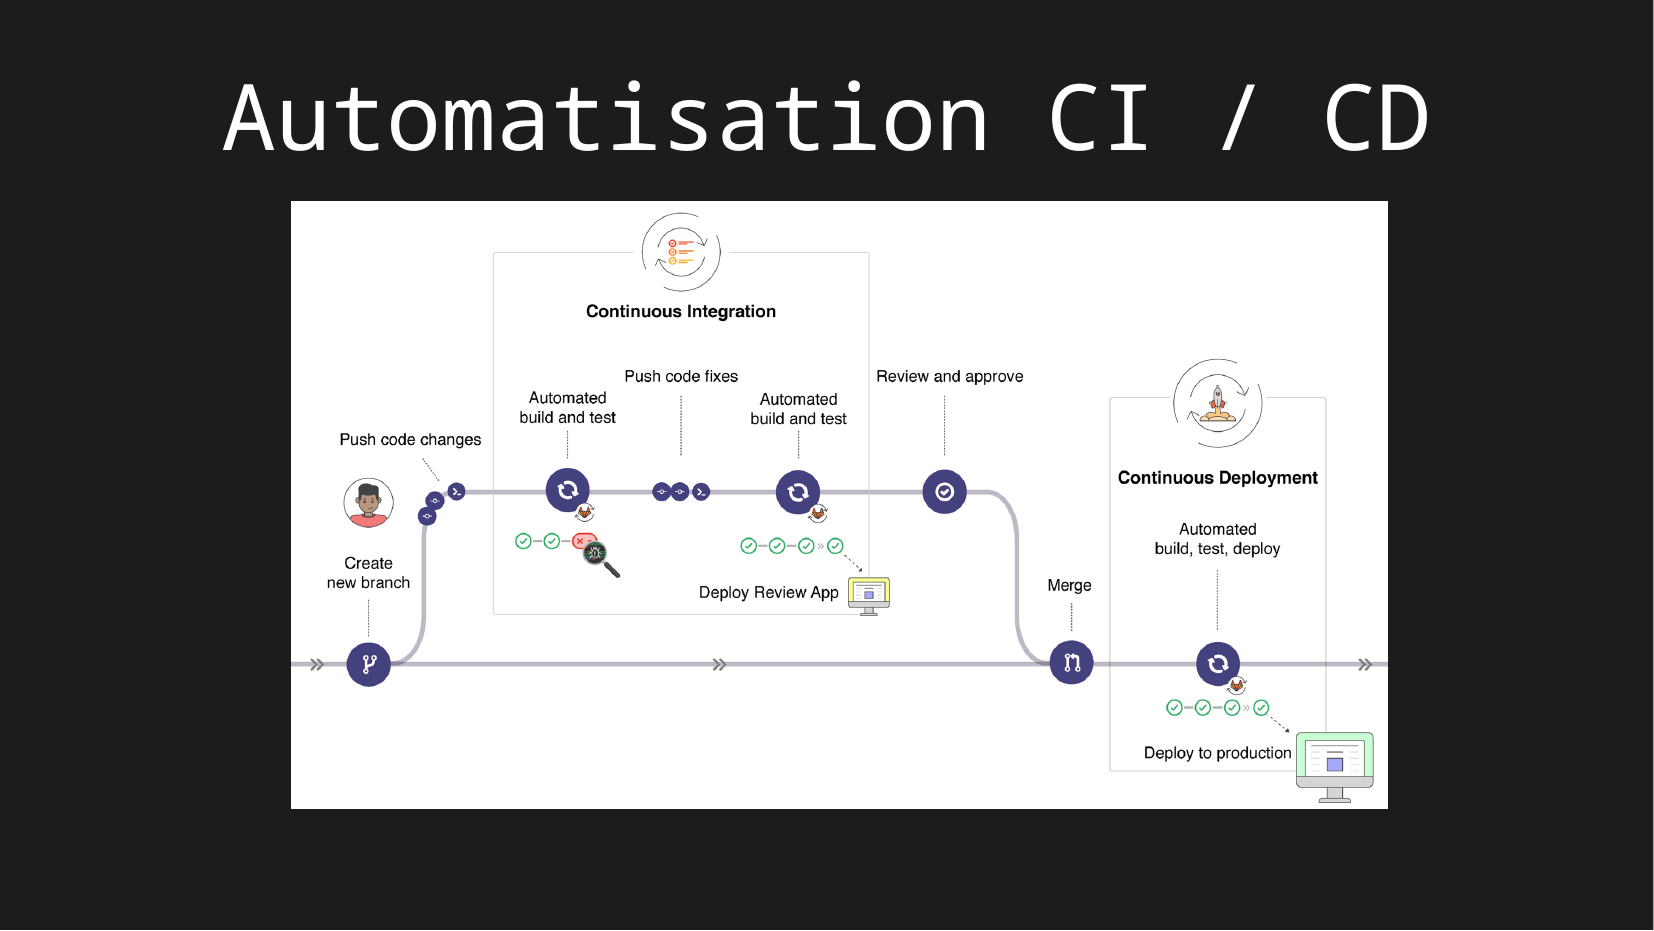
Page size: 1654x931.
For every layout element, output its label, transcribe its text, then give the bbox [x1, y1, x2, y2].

picture [291, 201, 1388, 809]
title Automatisation CI / CD [82, 37, 1571, 193]
